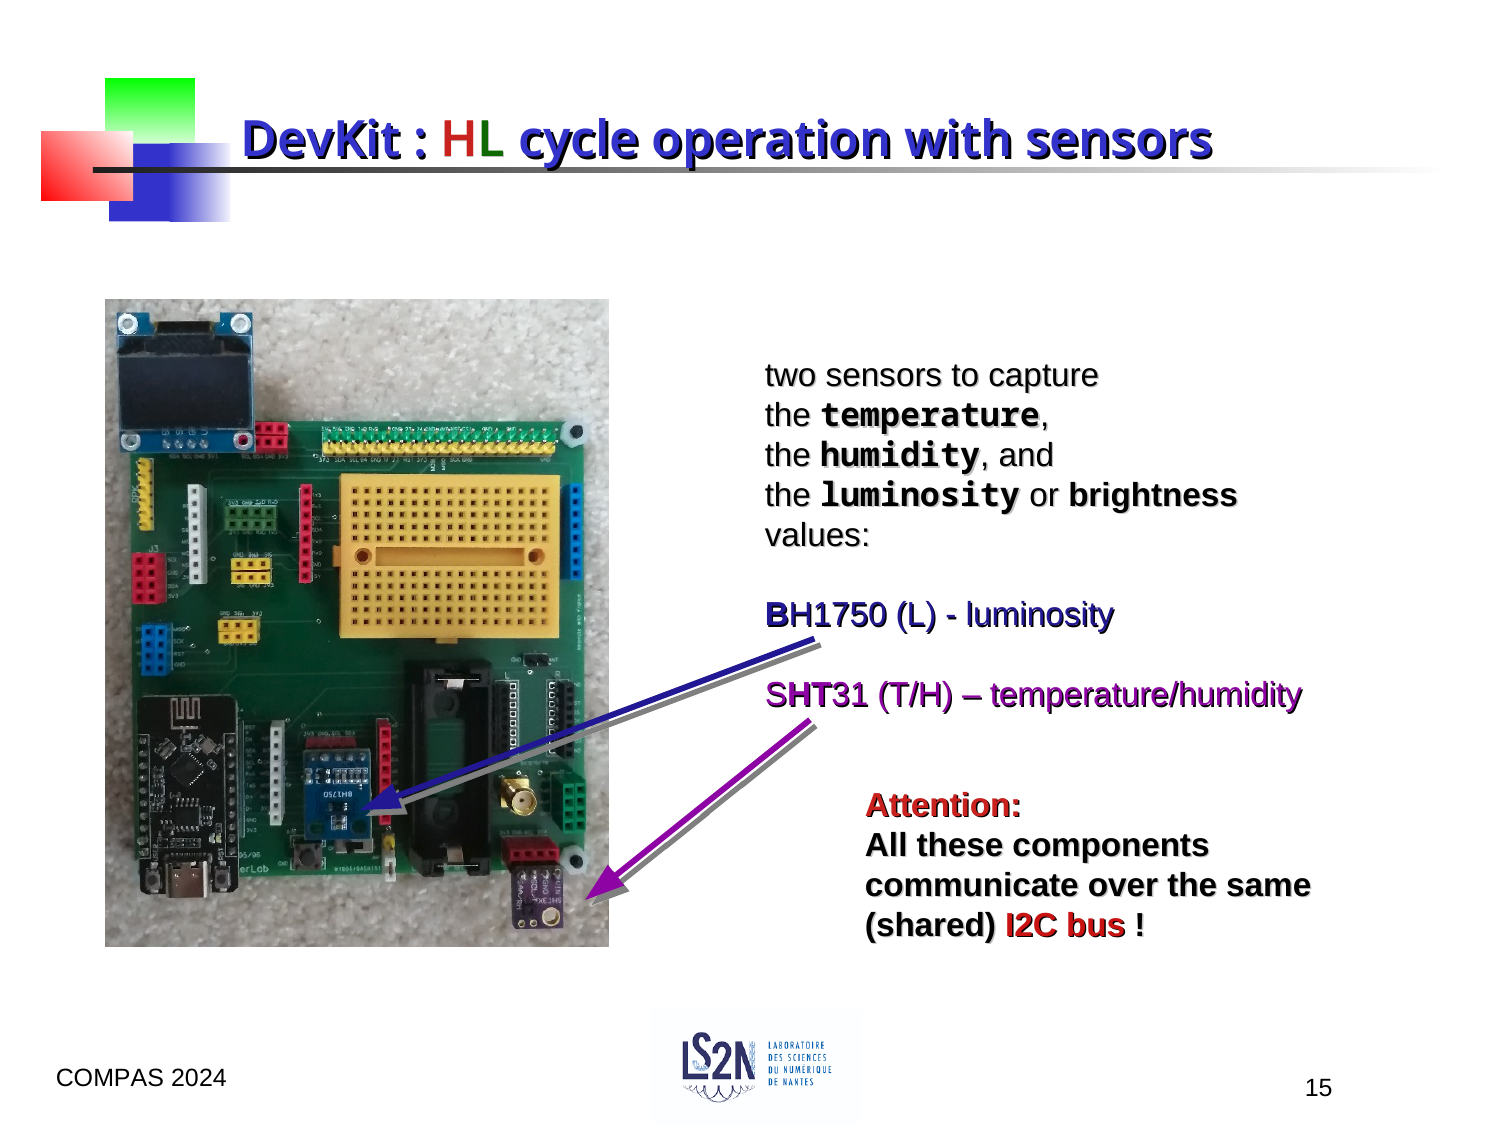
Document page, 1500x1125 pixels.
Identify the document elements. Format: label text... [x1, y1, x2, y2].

title DevKit : HL cycle operation with sensors [122, 98, 1357, 175]
picture [651, 1009, 862, 1125]
text_box Attention: All these components communicate over the same (shared) I2C bus ! [850, 775, 1411, 961]
text_box two sensors to capture the temperature, the humidity, and the luminosity or brightness values: BH1750 (L) - luminosity SHT31 (T/H) – temperature/humidity [750, 305, 1351, 720]
picture [105, 299, 609, 947]
picture [584, 720, 609, 730]
